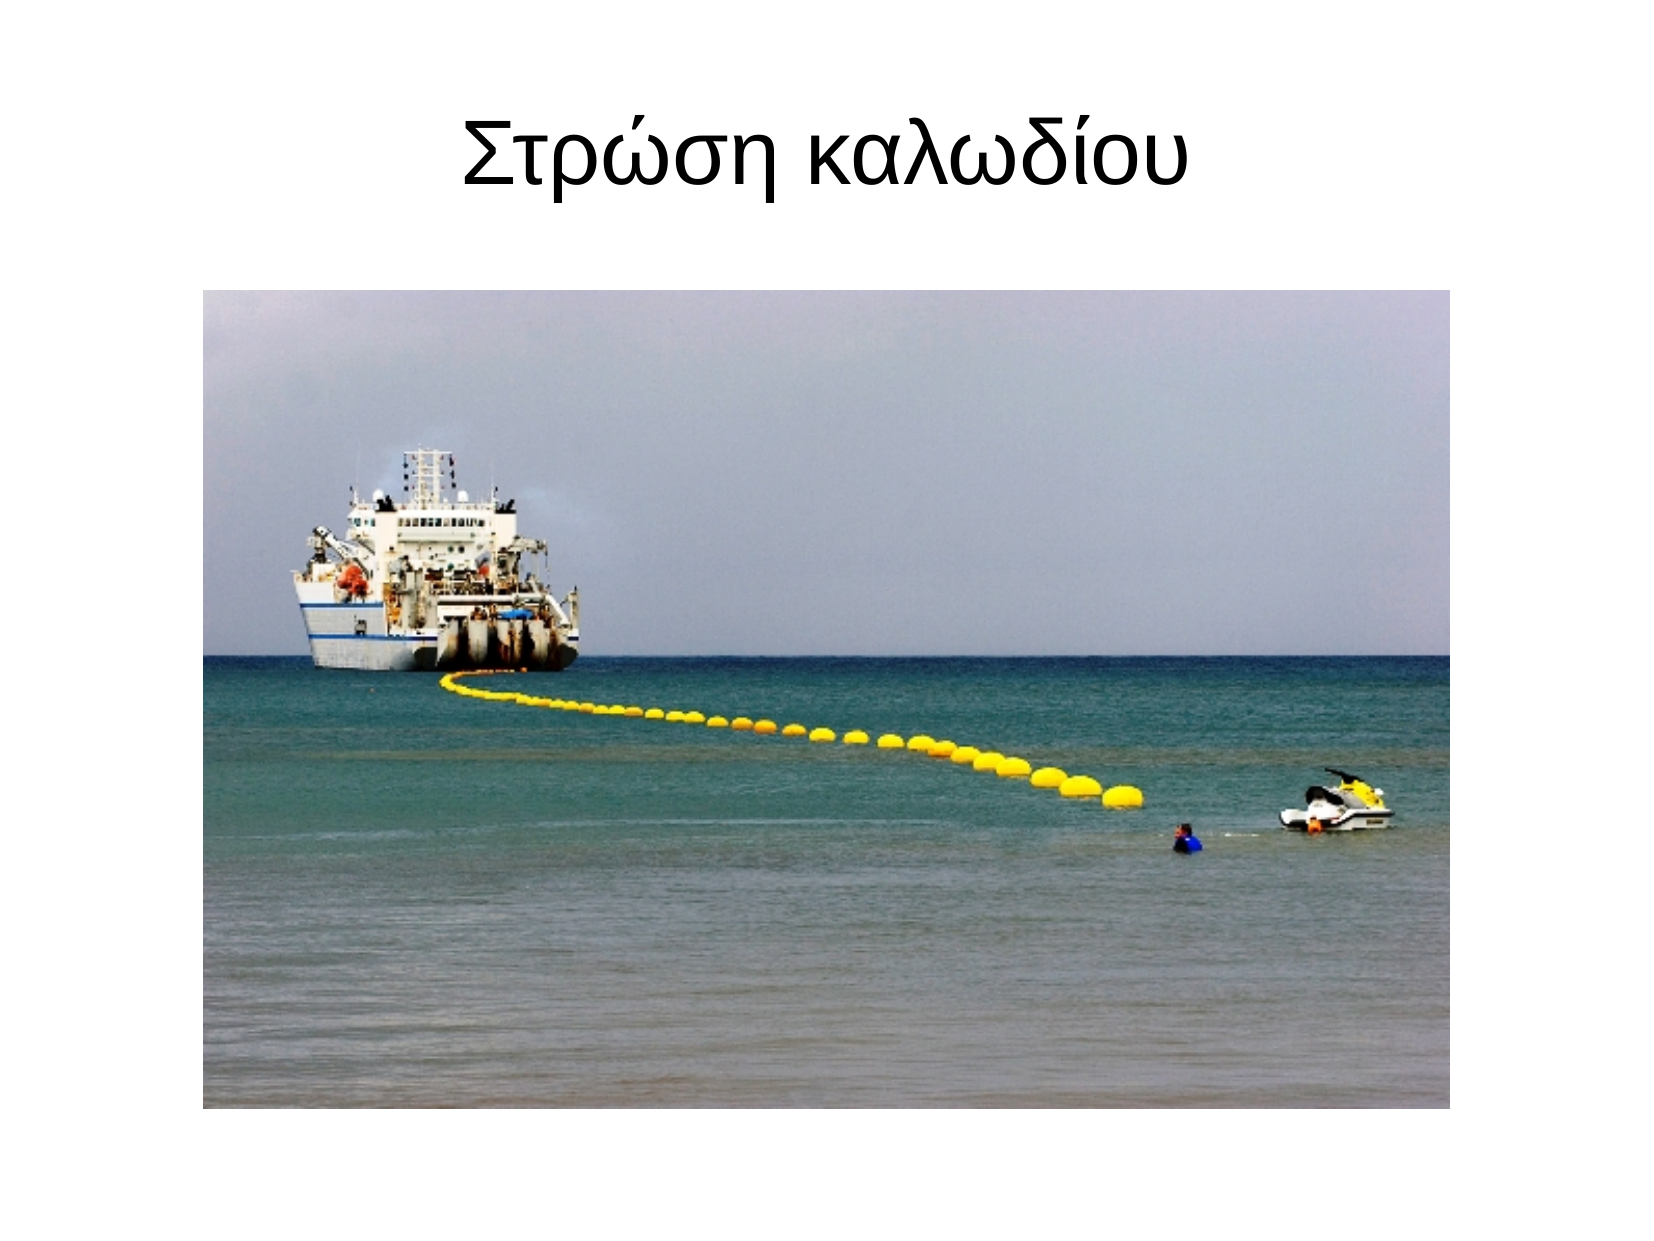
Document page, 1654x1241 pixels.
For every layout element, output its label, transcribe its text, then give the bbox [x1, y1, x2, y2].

subtitle [82, 213, 1571, 1186]
title Στρώση καλωδίου [82, 49, 1571, 213]
